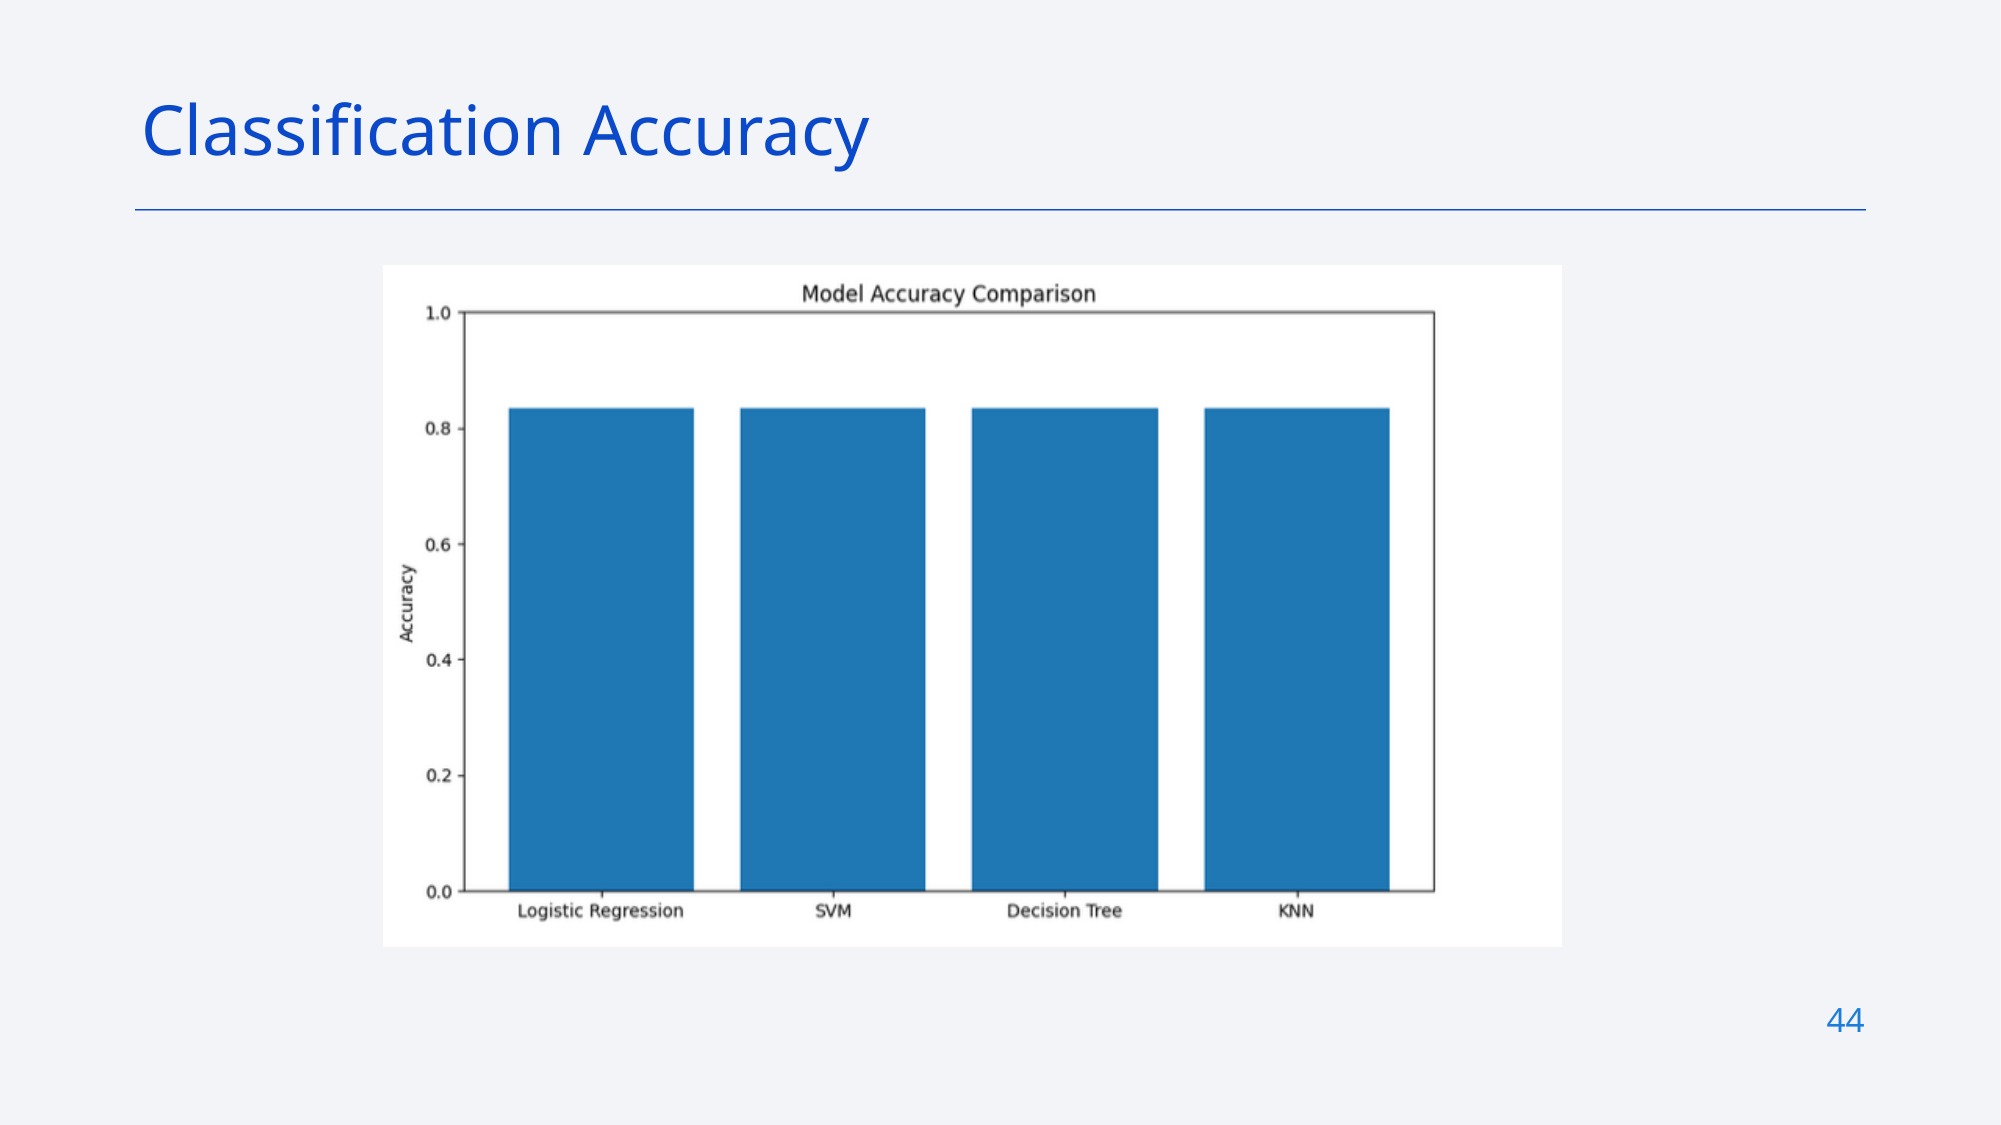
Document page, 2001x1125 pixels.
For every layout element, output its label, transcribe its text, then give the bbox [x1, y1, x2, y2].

text_box Classification Accuracy [126, 88, 1852, 179]
picture [0, 0, 2001, 1125]
